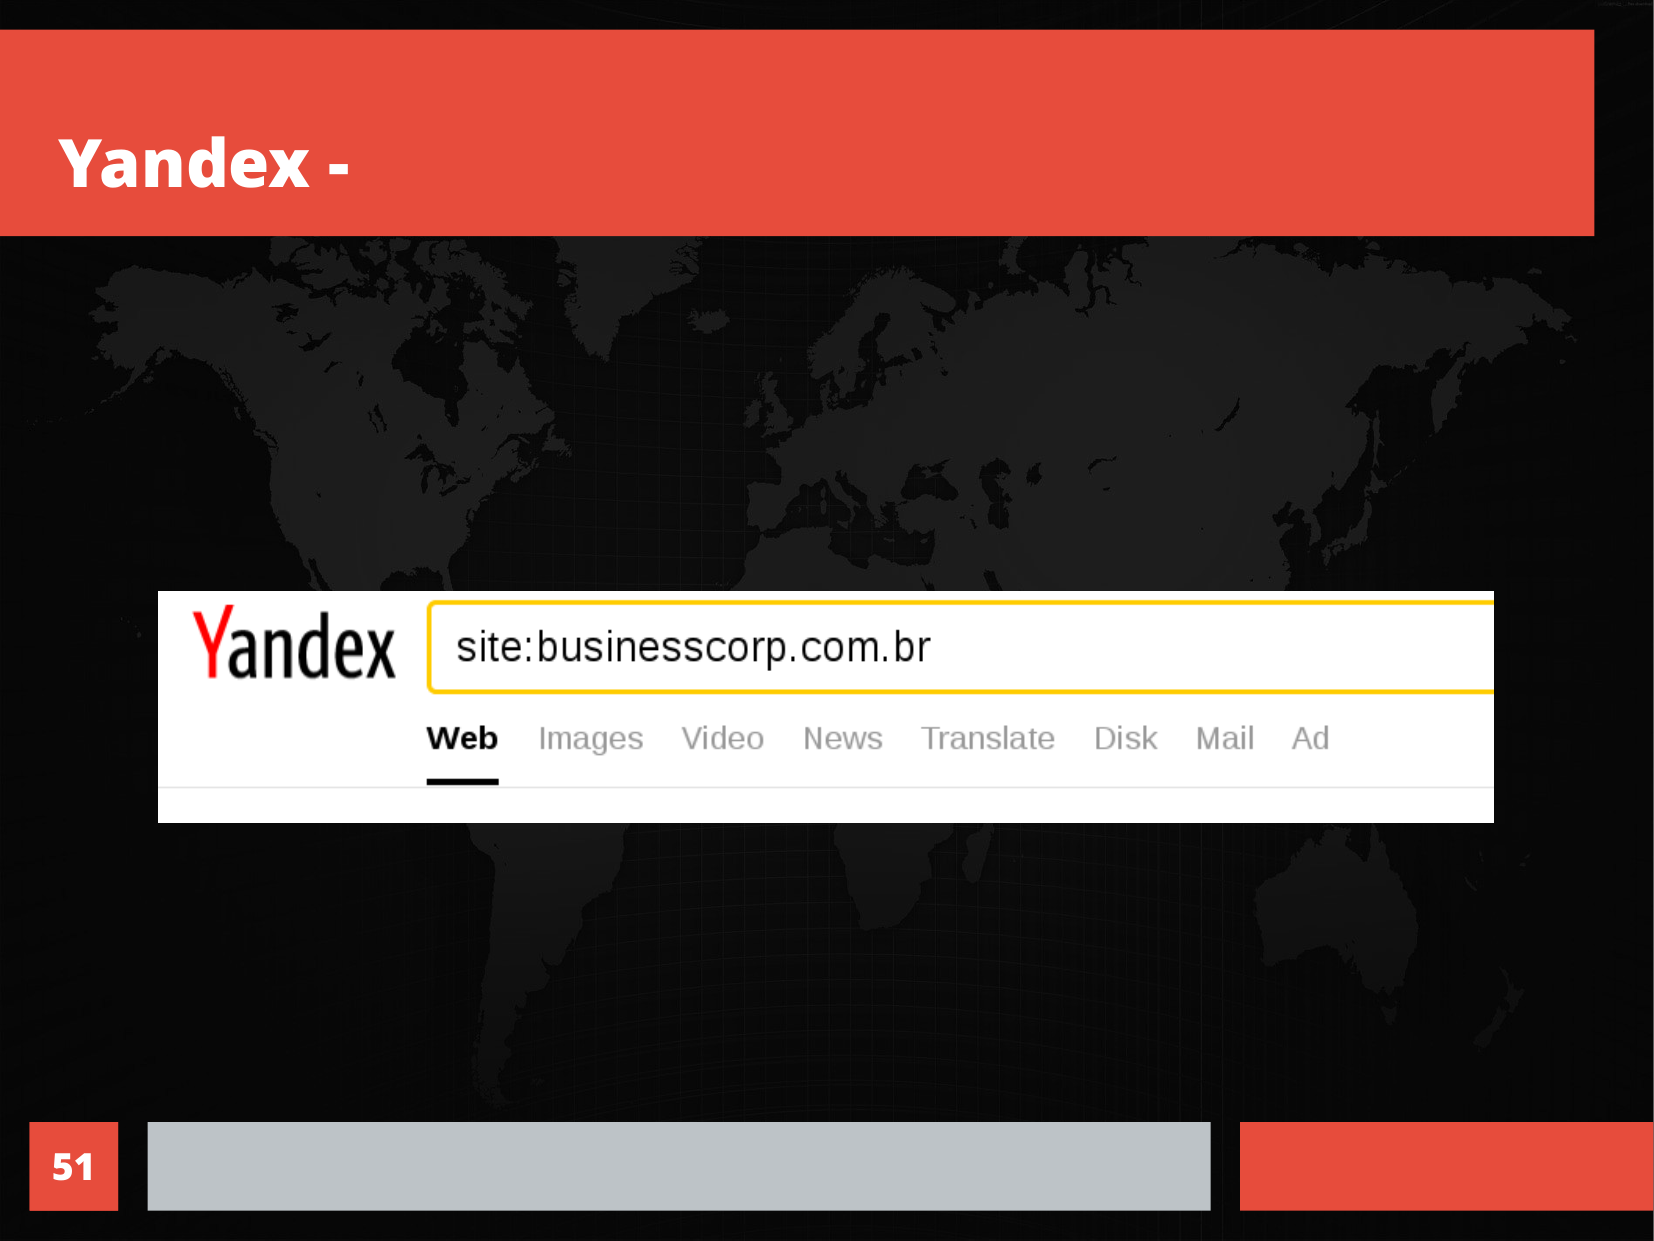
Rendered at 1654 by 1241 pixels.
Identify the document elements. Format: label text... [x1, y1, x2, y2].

picture [0, 0, 1654, 1241]
title Yandex - [59, 59, 1595, 207]
